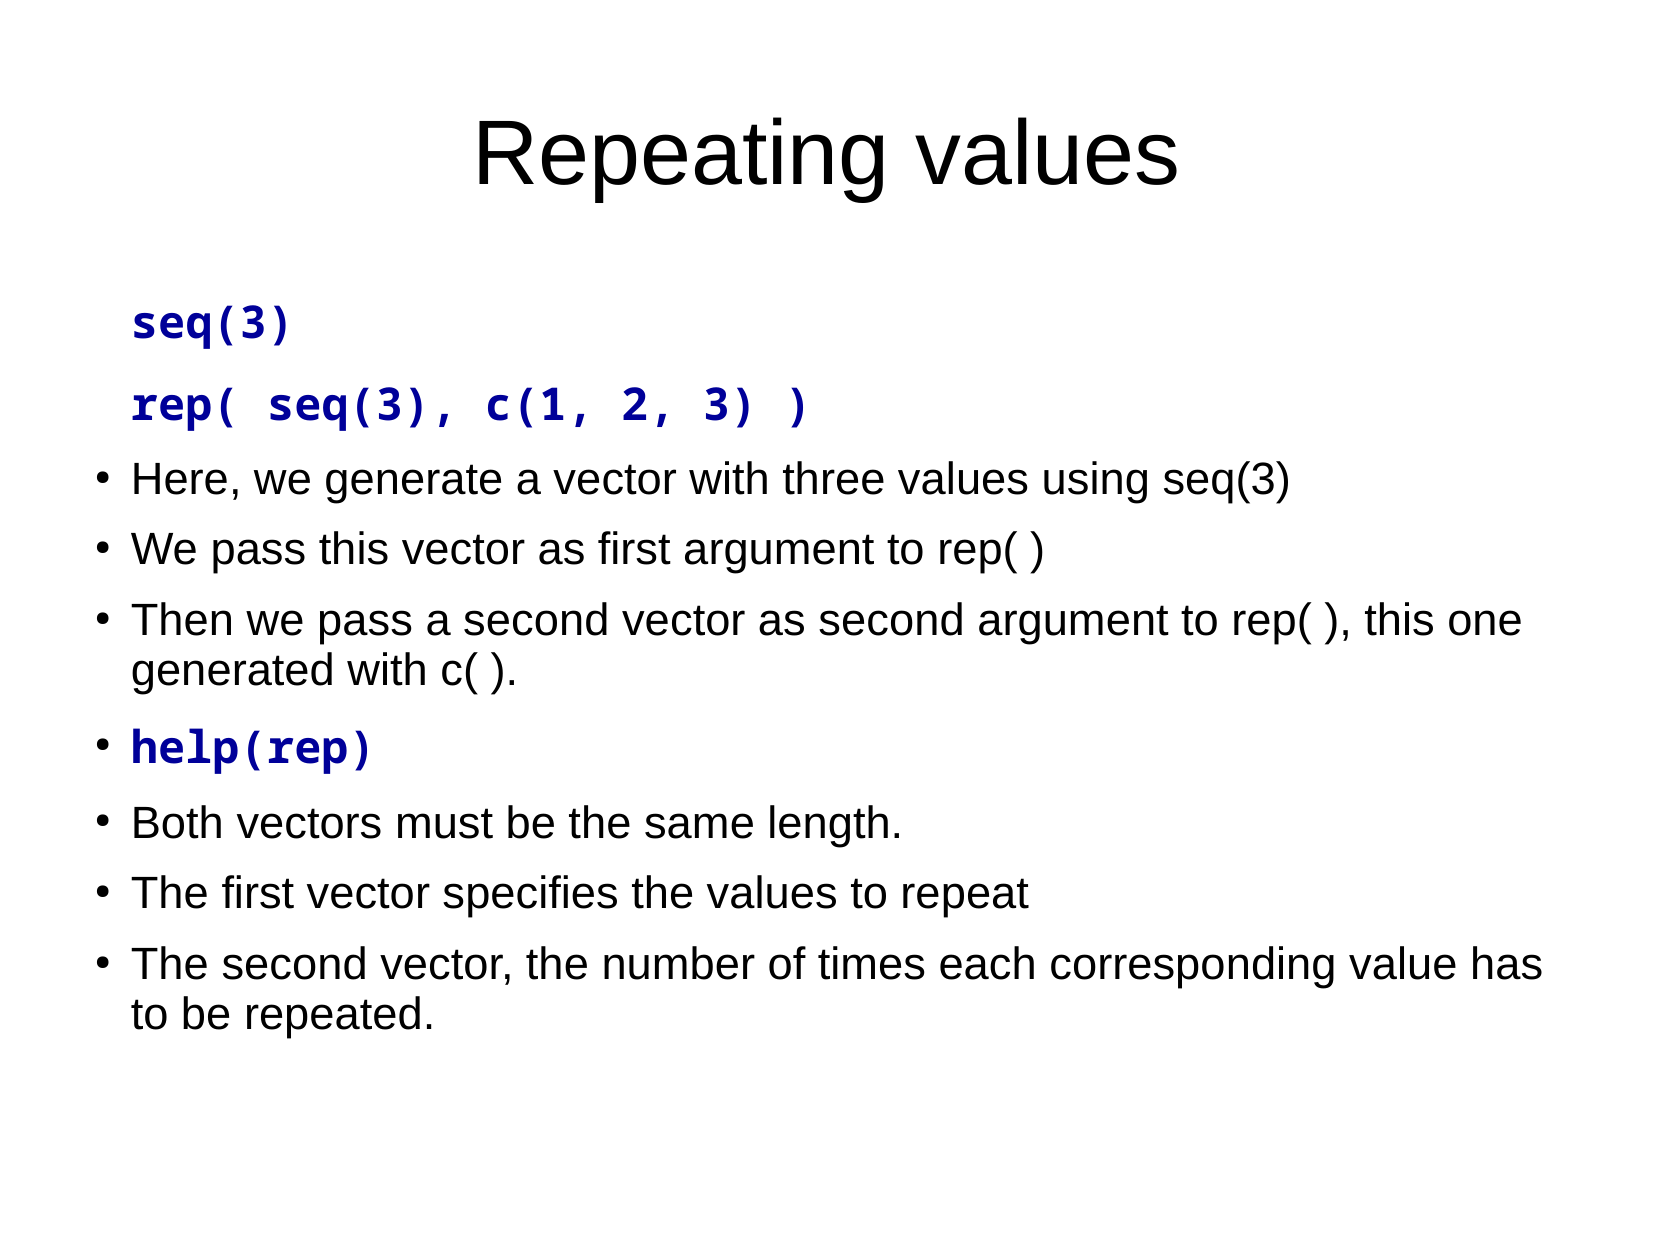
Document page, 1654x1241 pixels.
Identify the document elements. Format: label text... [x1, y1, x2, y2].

title Repeating values [82, 49, 1571, 257]
list seq(3) rep( seq(3), c(1, 2, 3) ) Here, we generate a vector with three values using seq(3) We pass this vector as first argument to rep( ) Then we pass a second vector as second argument to rep( ), this one generated with c( ). help(rep) Both vectors must be the same length. The first vector specifies the values to repeat The second vector, the number of times each corresponding value has to be repeated. [82, 290, 1571, 1052]
